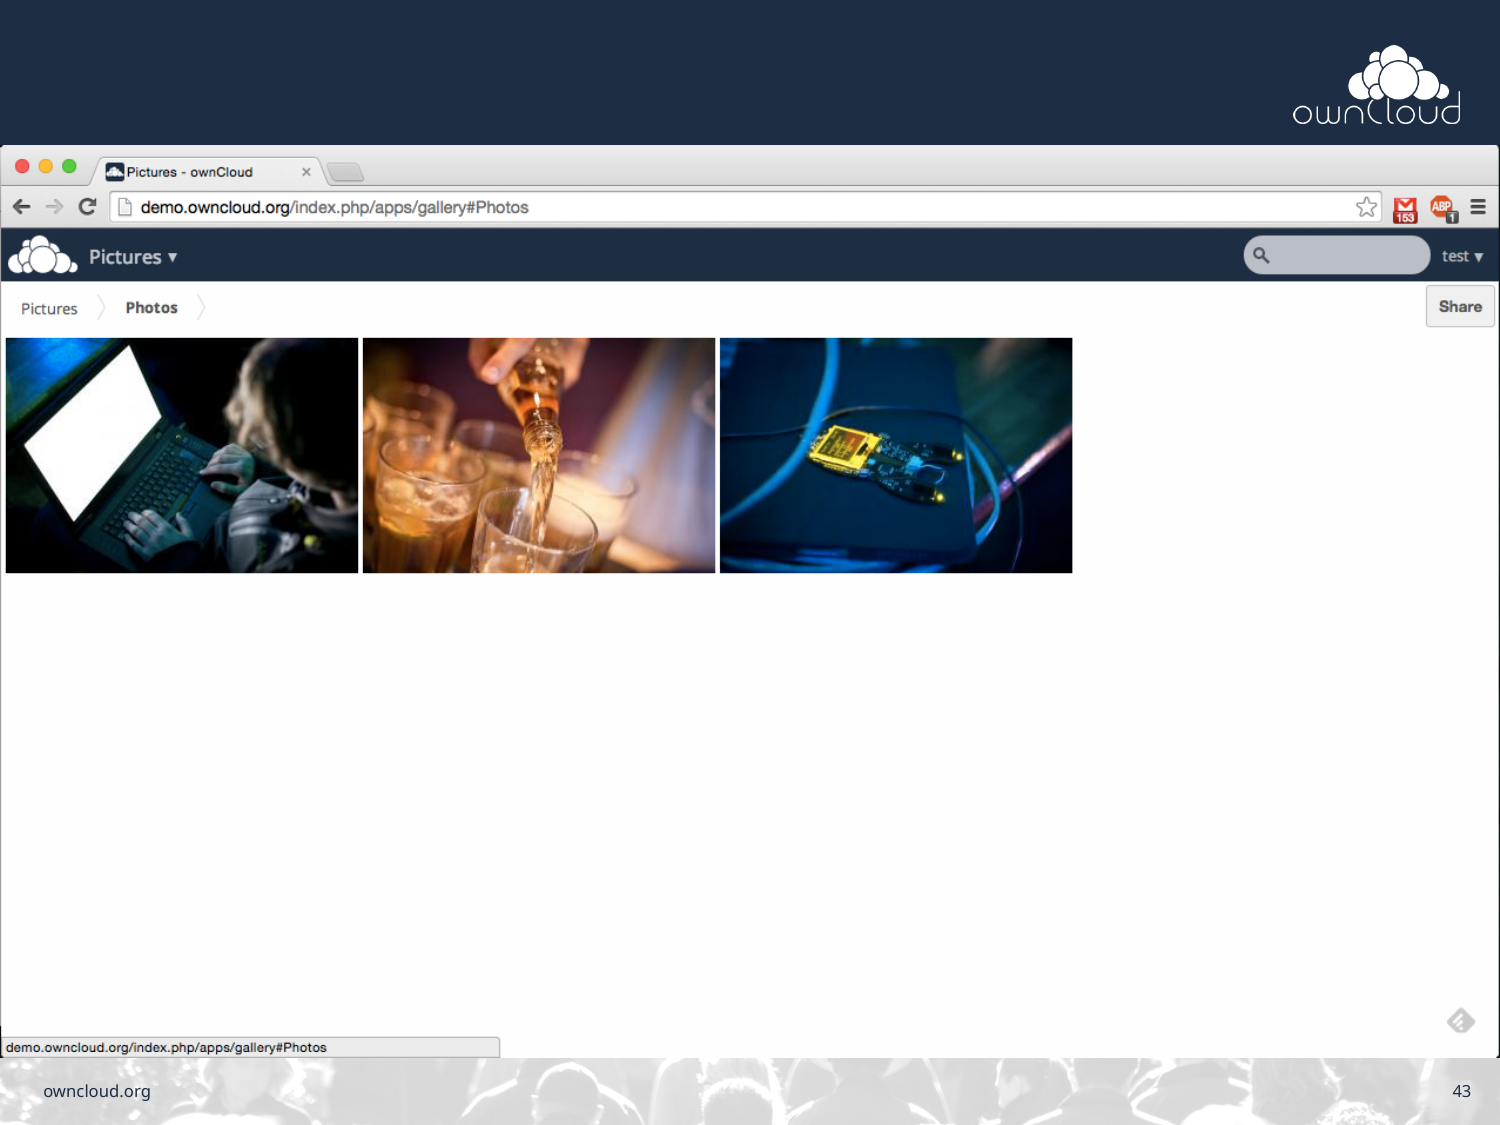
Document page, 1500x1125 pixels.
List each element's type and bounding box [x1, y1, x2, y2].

picture [1293, 45, 1460, 124]
picture [0, 145, 1500, 1125]
